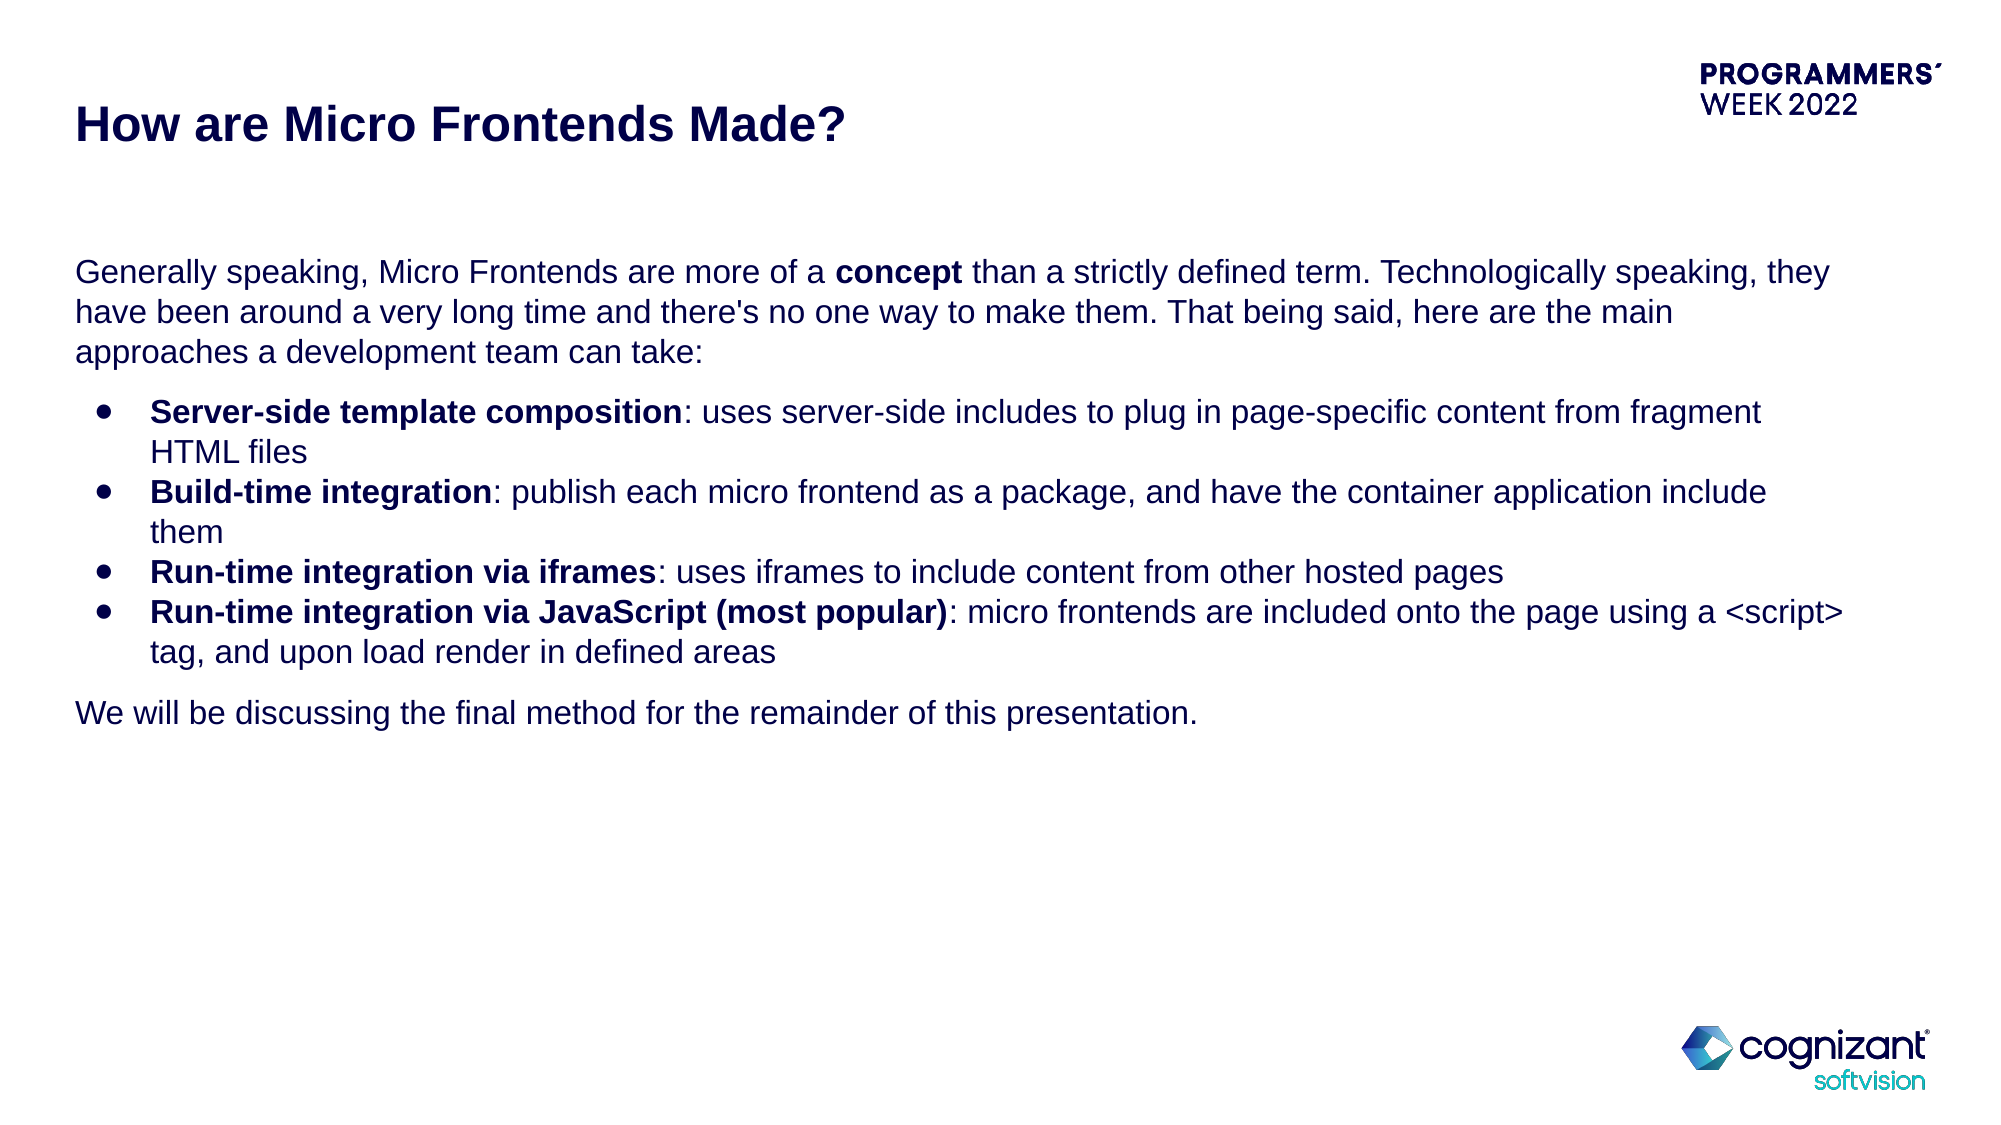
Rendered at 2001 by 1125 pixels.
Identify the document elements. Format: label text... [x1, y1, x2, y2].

picture [1663, 1005, 1949, 1110]
picture [1677, 54, 1942, 129]
title How are Micro Frontends Made? [75, 91, 1848, 142]
list Generally speaking, Micro Frontends are more of a concept than a strictly defined term. Technologically speaking, they have been around a very long time and there's no one way to make them. That being said, here are the main approaches a development team can take: Server-side template composition: uses server-side includes to plug in page-specific content from fragment HTML files Build-time integration: publish each micro frontend as a package, and have the container application include them Run-time integration via iframes: uses iframes to include content from other hosted pages Run-time integration via JavaScript (most popular): micro frontends are included onto the page using a <script> tag, and upon load render in defined areas We will be discussing the final method for the remainder of this presentation. [75, 249, 1848, 938]
